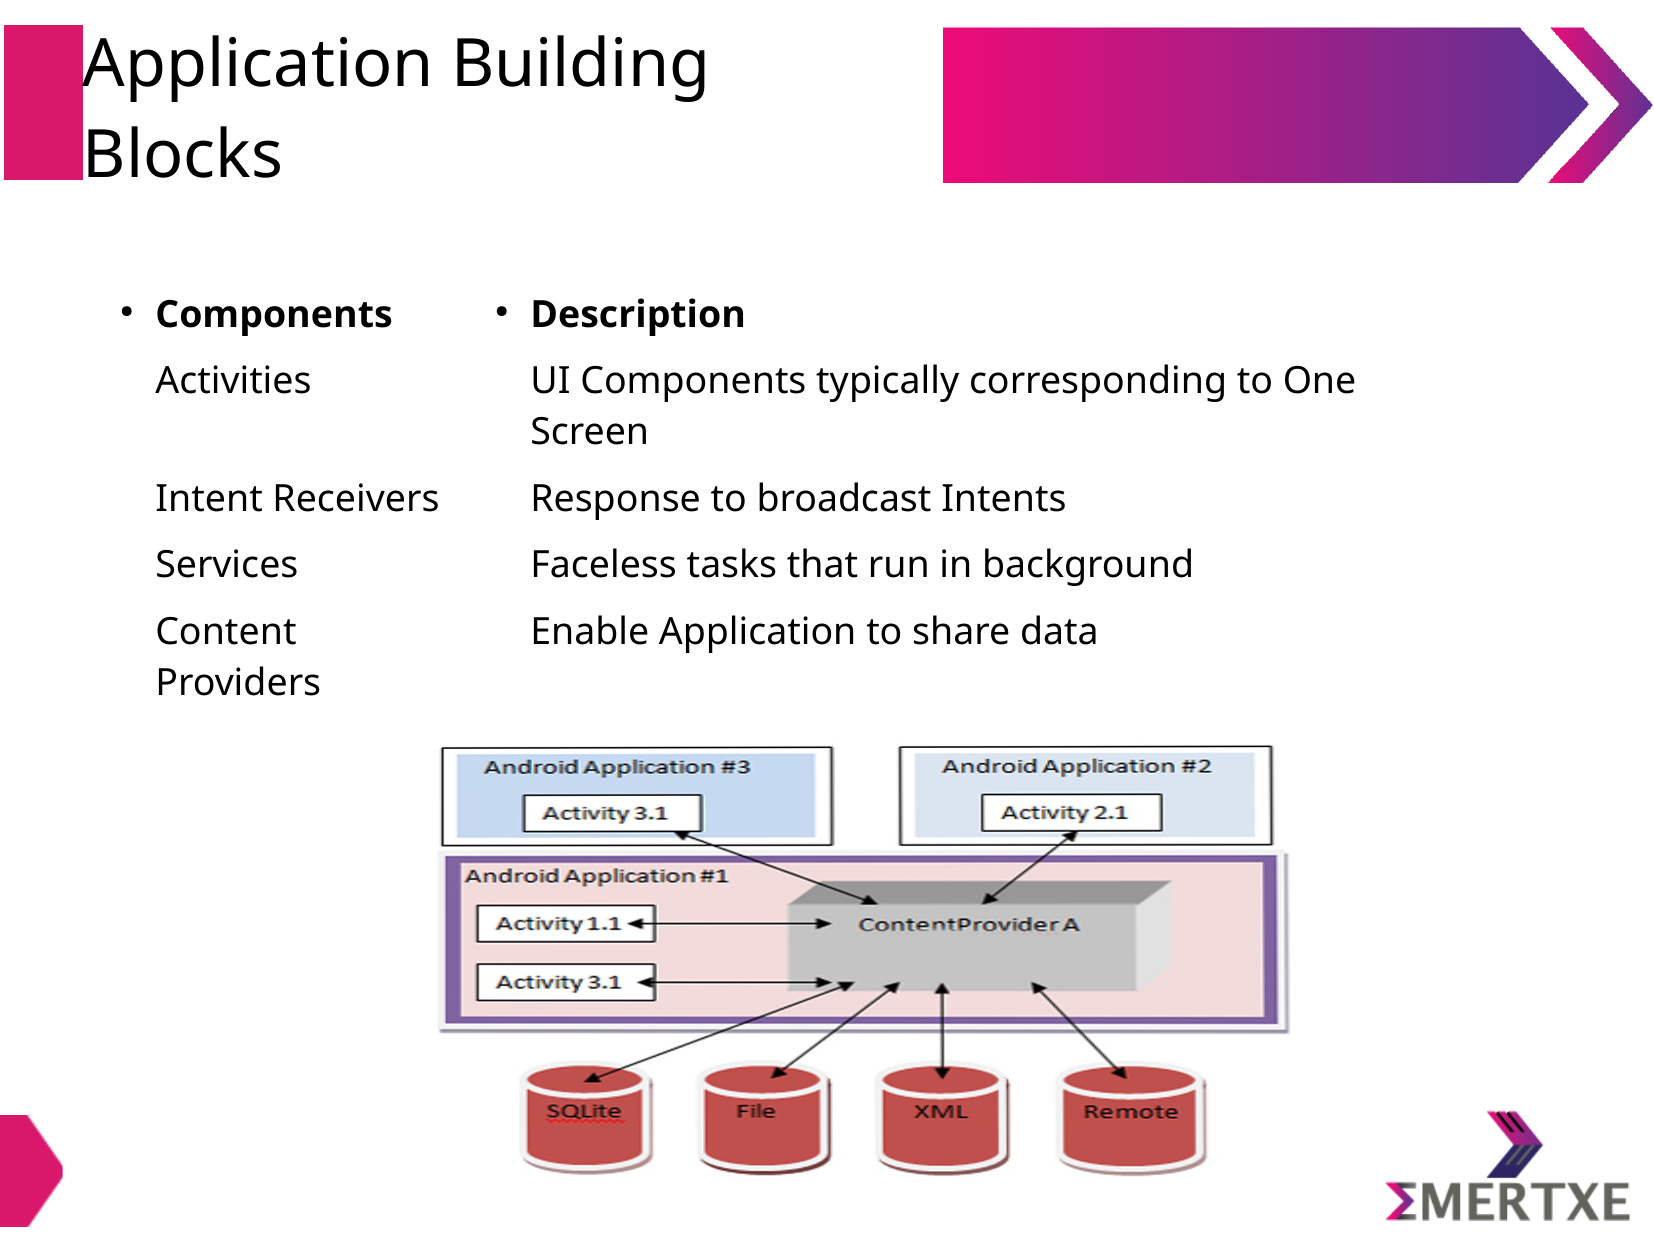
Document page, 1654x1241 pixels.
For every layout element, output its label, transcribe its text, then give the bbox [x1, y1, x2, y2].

table_cell Activities [105, 346, 480, 464]
table_cell Response to broadcast Intents [480, 464, 1480, 530]
table_cell Content Providers [105, 597, 480, 714]
picture [1385, 1107, 1631, 1221]
title Application Building Blocks [82, 2, 1571, 210]
table_header Components [105, 127, 480, 346]
picture [405, 724, 1306, 1186]
table_cell UI Components typically corresponding to One Screen [480, 346, 1480, 464]
table_cell Enable Application to share data [480, 597, 1480, 714]
table_cell Services [105, 530, 480, 597]
table_header Description [480, 127, 1480, 346]
picture [1571, 27, 1653, 183]
table_cell Intent Receivers [105, 464, 480, 530]
table_cell Faceless tasks that run in background [480, 530, 1480, 597]
